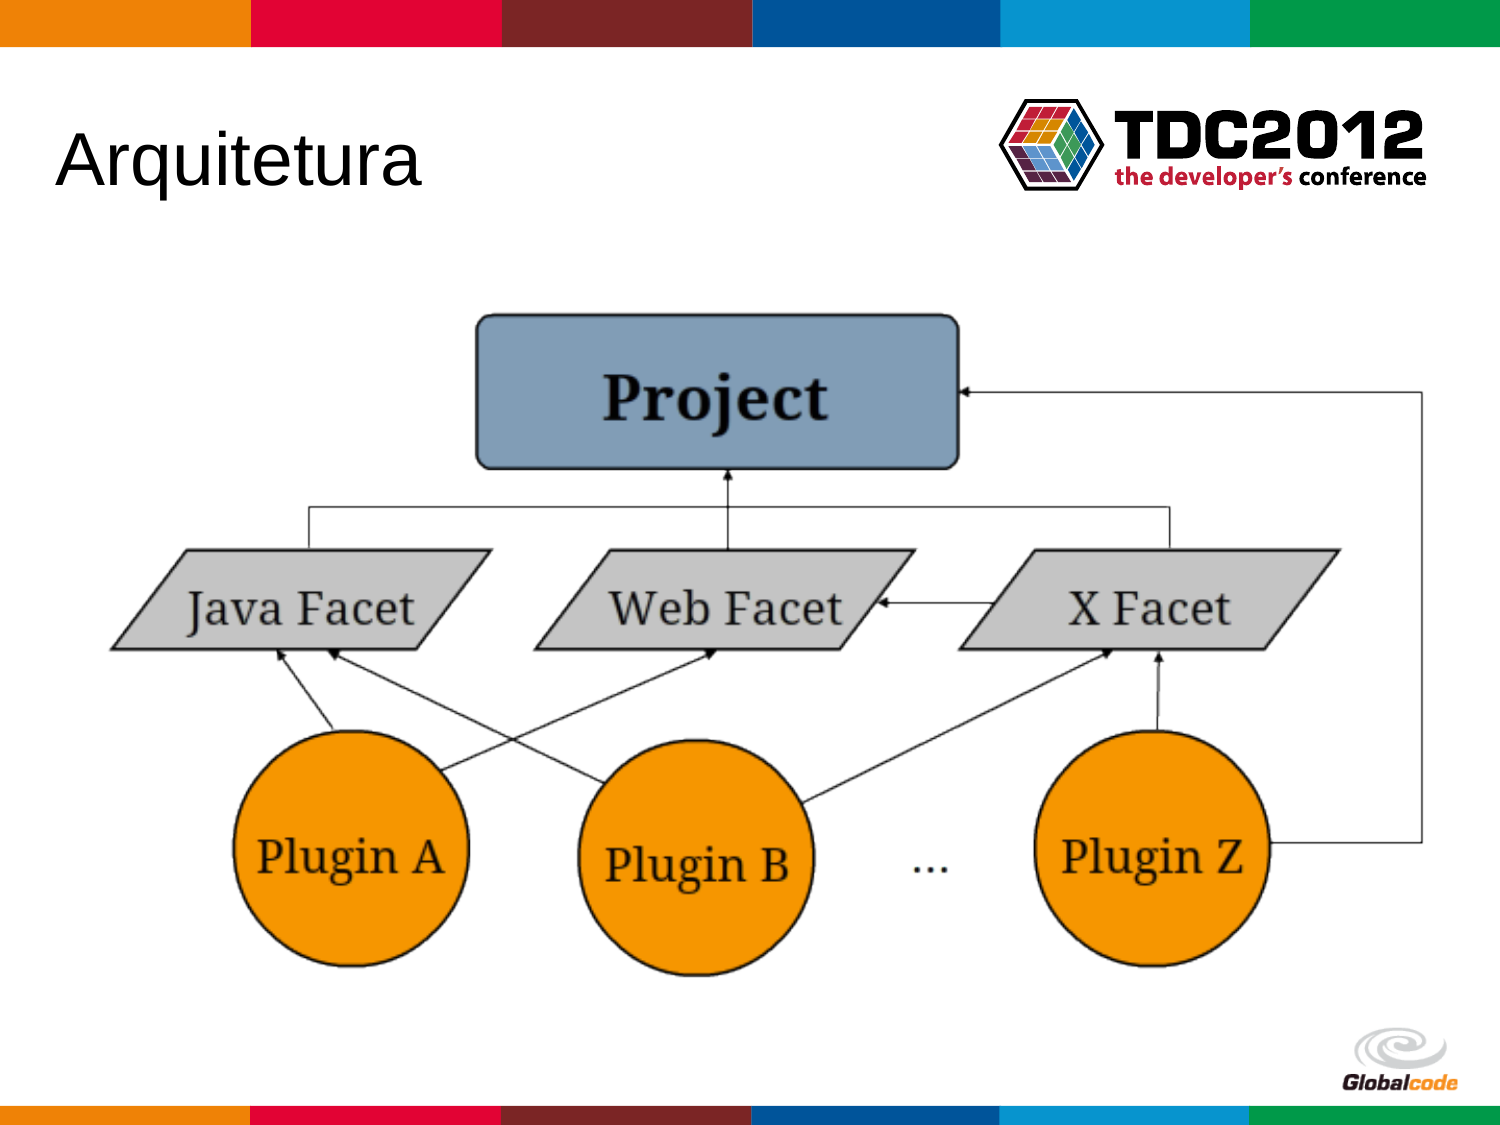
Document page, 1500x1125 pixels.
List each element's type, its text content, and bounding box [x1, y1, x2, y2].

picture [75, 254, 1500, 1105]
title Arquitetura [41, 57, 975, 254]
